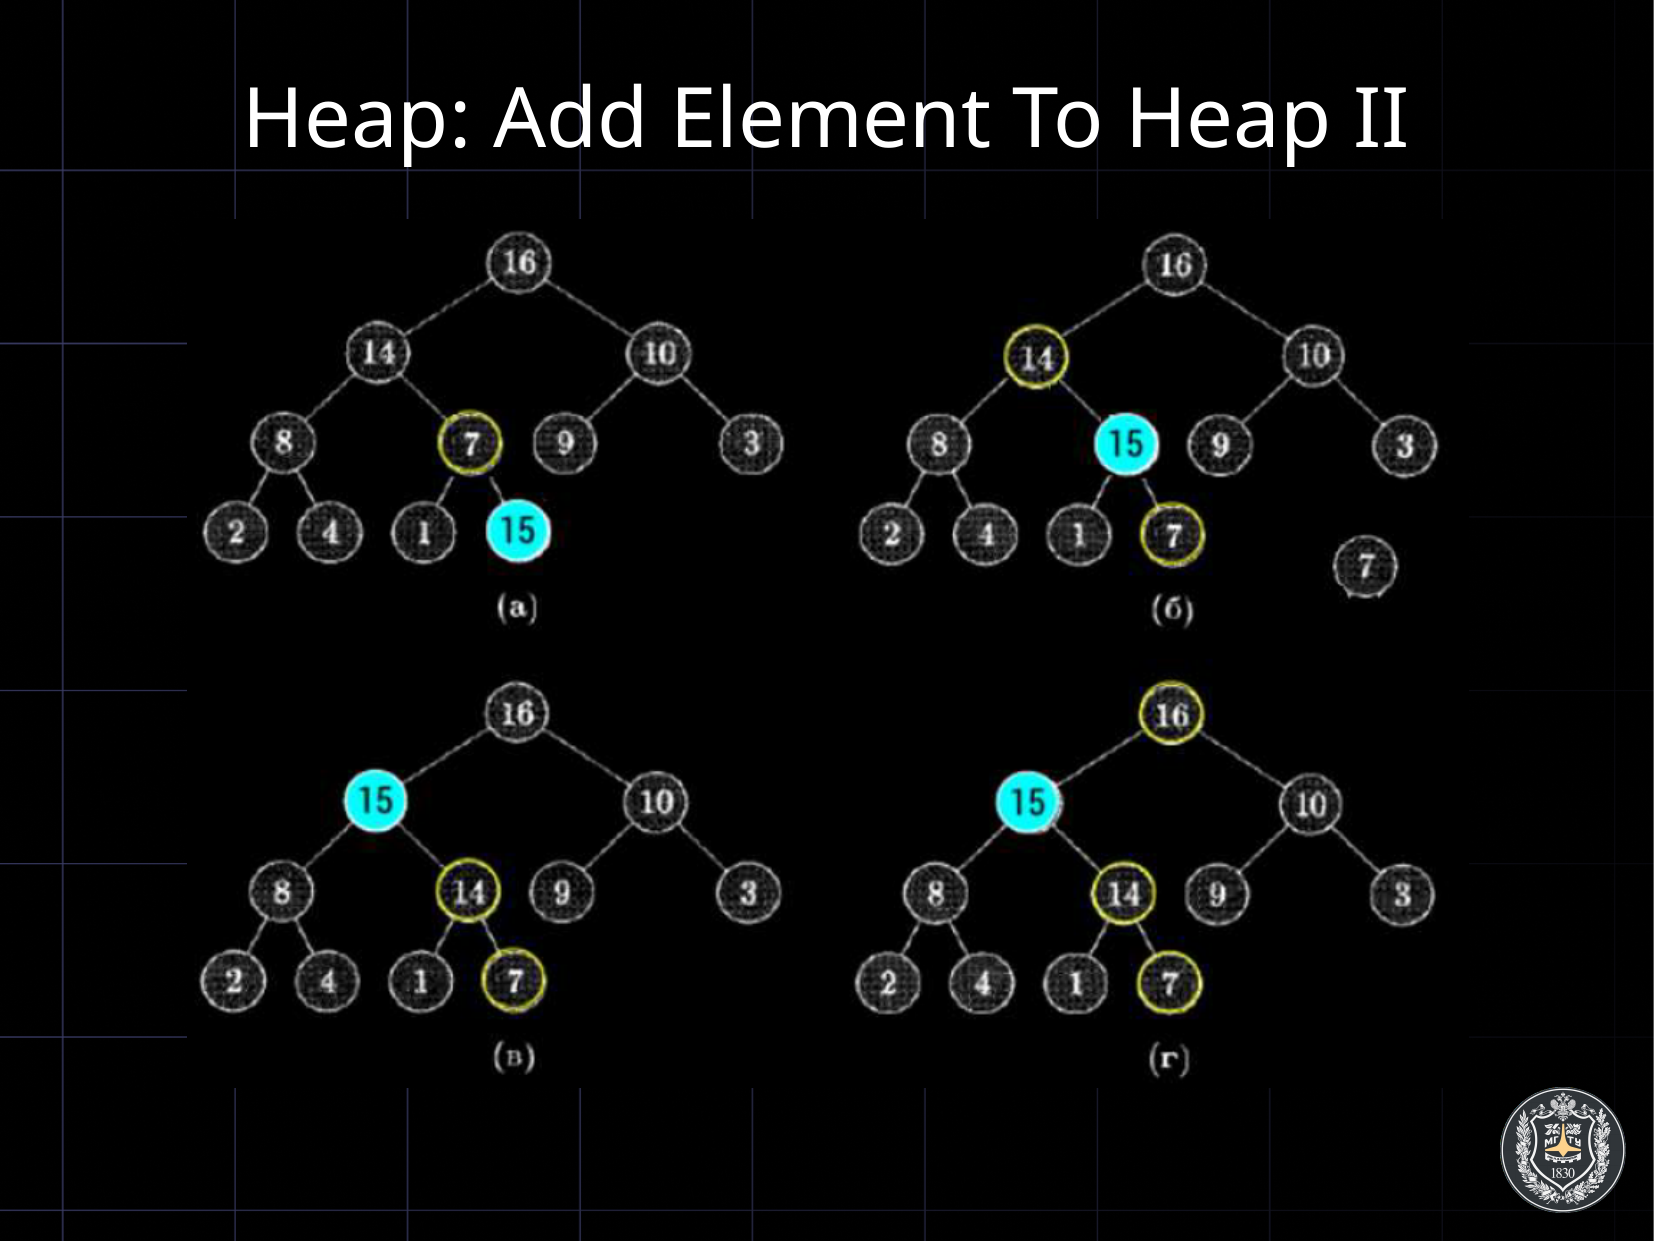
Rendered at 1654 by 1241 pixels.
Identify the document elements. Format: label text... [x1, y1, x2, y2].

picture [0, 0, 1654, 1241]
title Heap: Add Element To Heap II [82, 37, 1571, 193]
